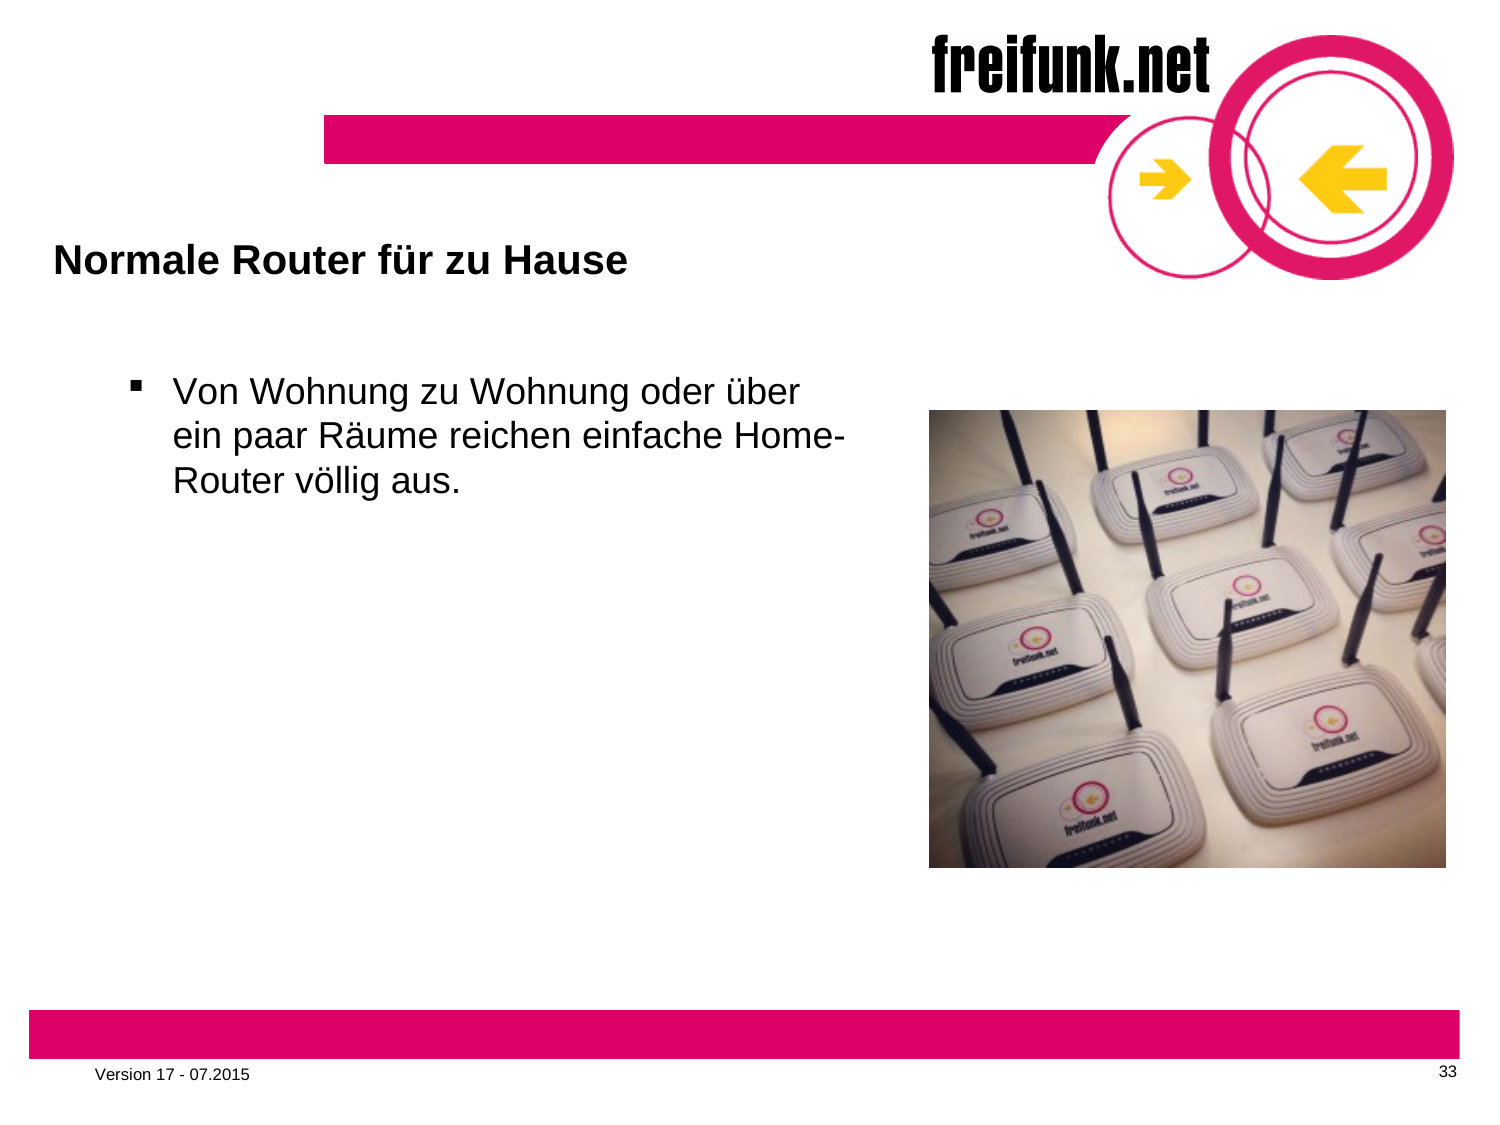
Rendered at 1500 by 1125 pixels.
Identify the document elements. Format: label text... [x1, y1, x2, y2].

text_box Normale Router für zu Hause [53, 233, 1046, 313]
text_box Von Wohnung zu Wohnung oder über ein paar Räume reichen einfache Home-Router völlig aus. [98, 367, 862, 978]
picture [929, 410, 1446, 868]
picture [932, 34, 1454, 280]
